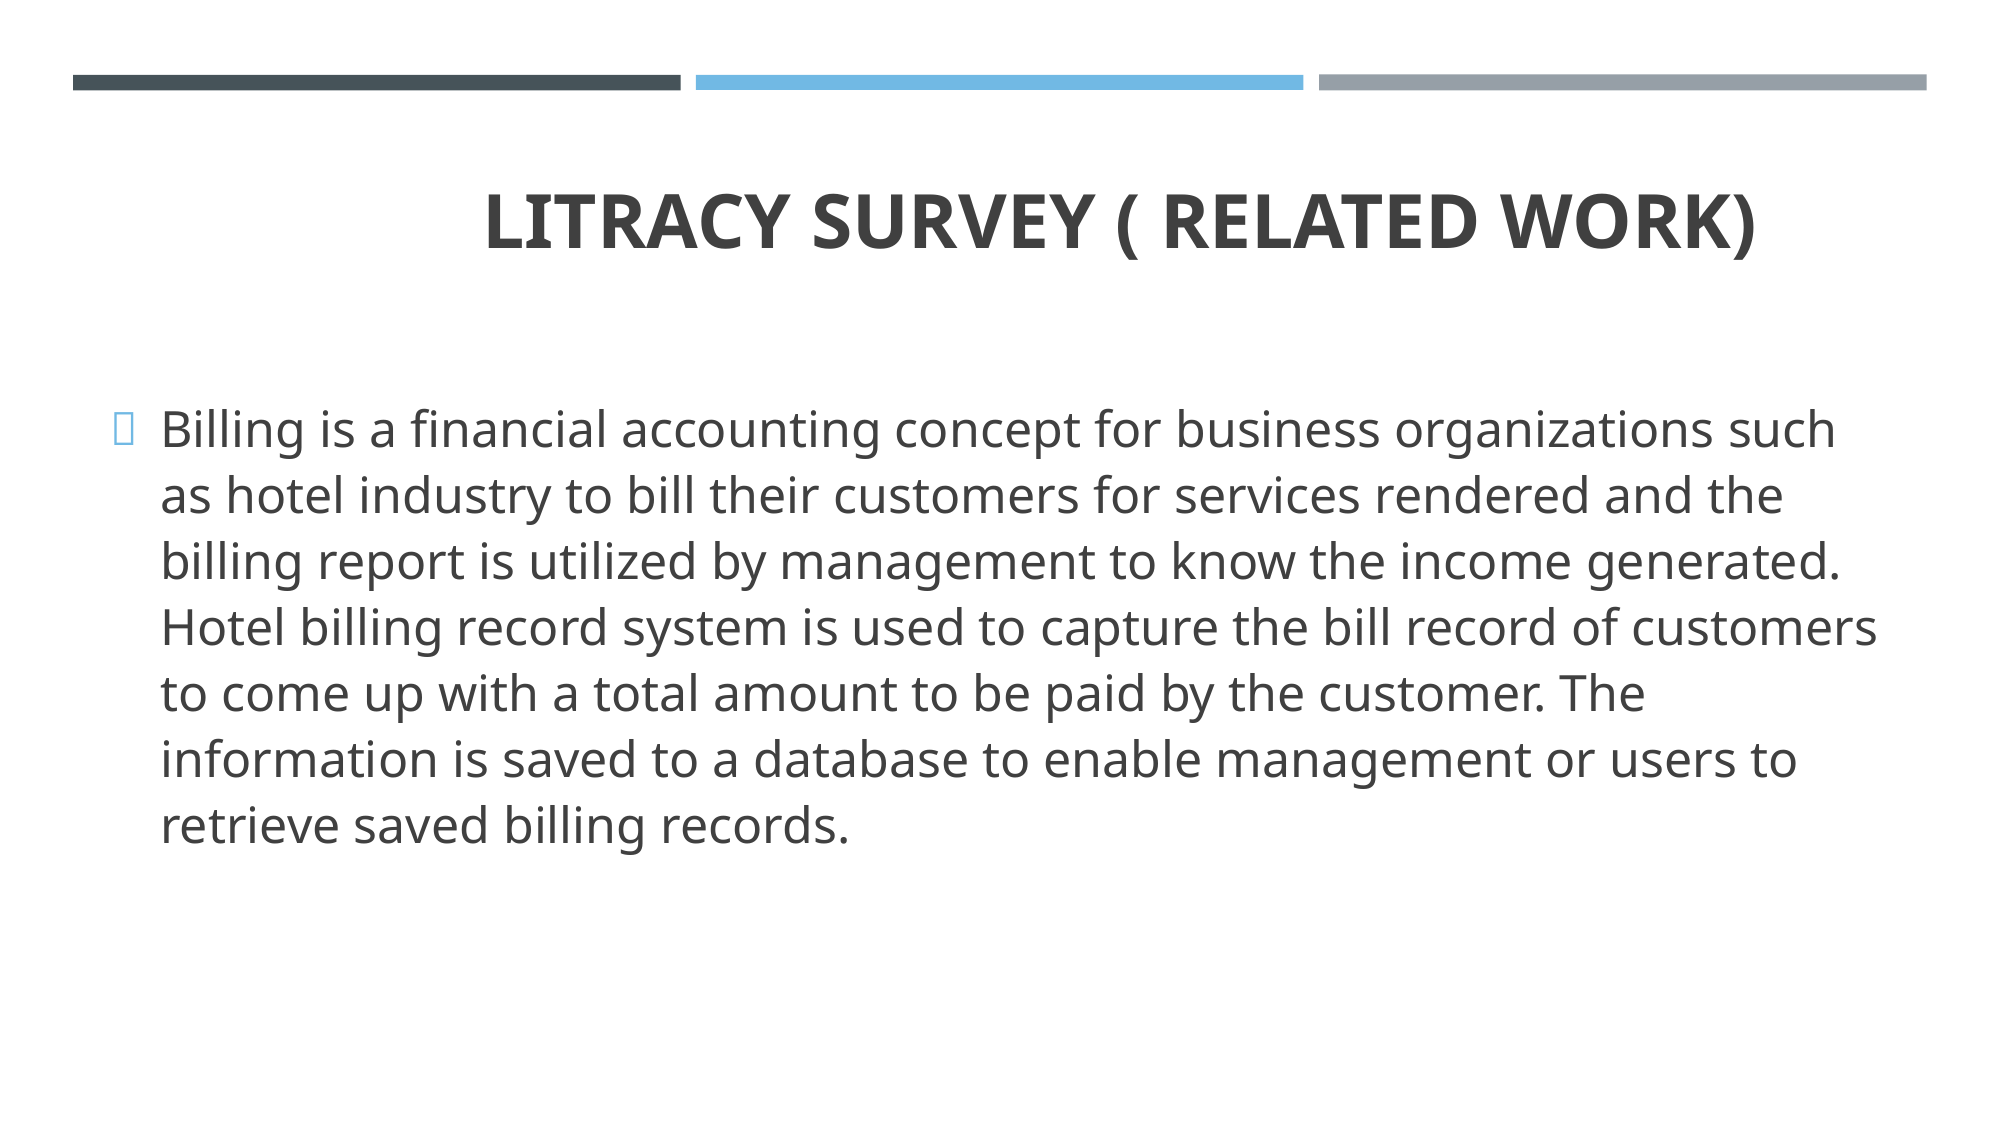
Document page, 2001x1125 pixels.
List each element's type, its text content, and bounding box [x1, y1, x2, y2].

list Billing is a financial accounting concept for business organizations such as hotel industry to bill their customers for services rendered and the billing report is utilized by management to know the income generated. Hotel billing record system is used to capture the bill record of customers to come up with a total amount to be paid by the customer. The information is saved to a database to enable management or users to retrieve saved billing records. [95, 383, 1905, 981]
title LITRACY SURVEY ( RELATED WORK) [467, 166, 1860, 270]
